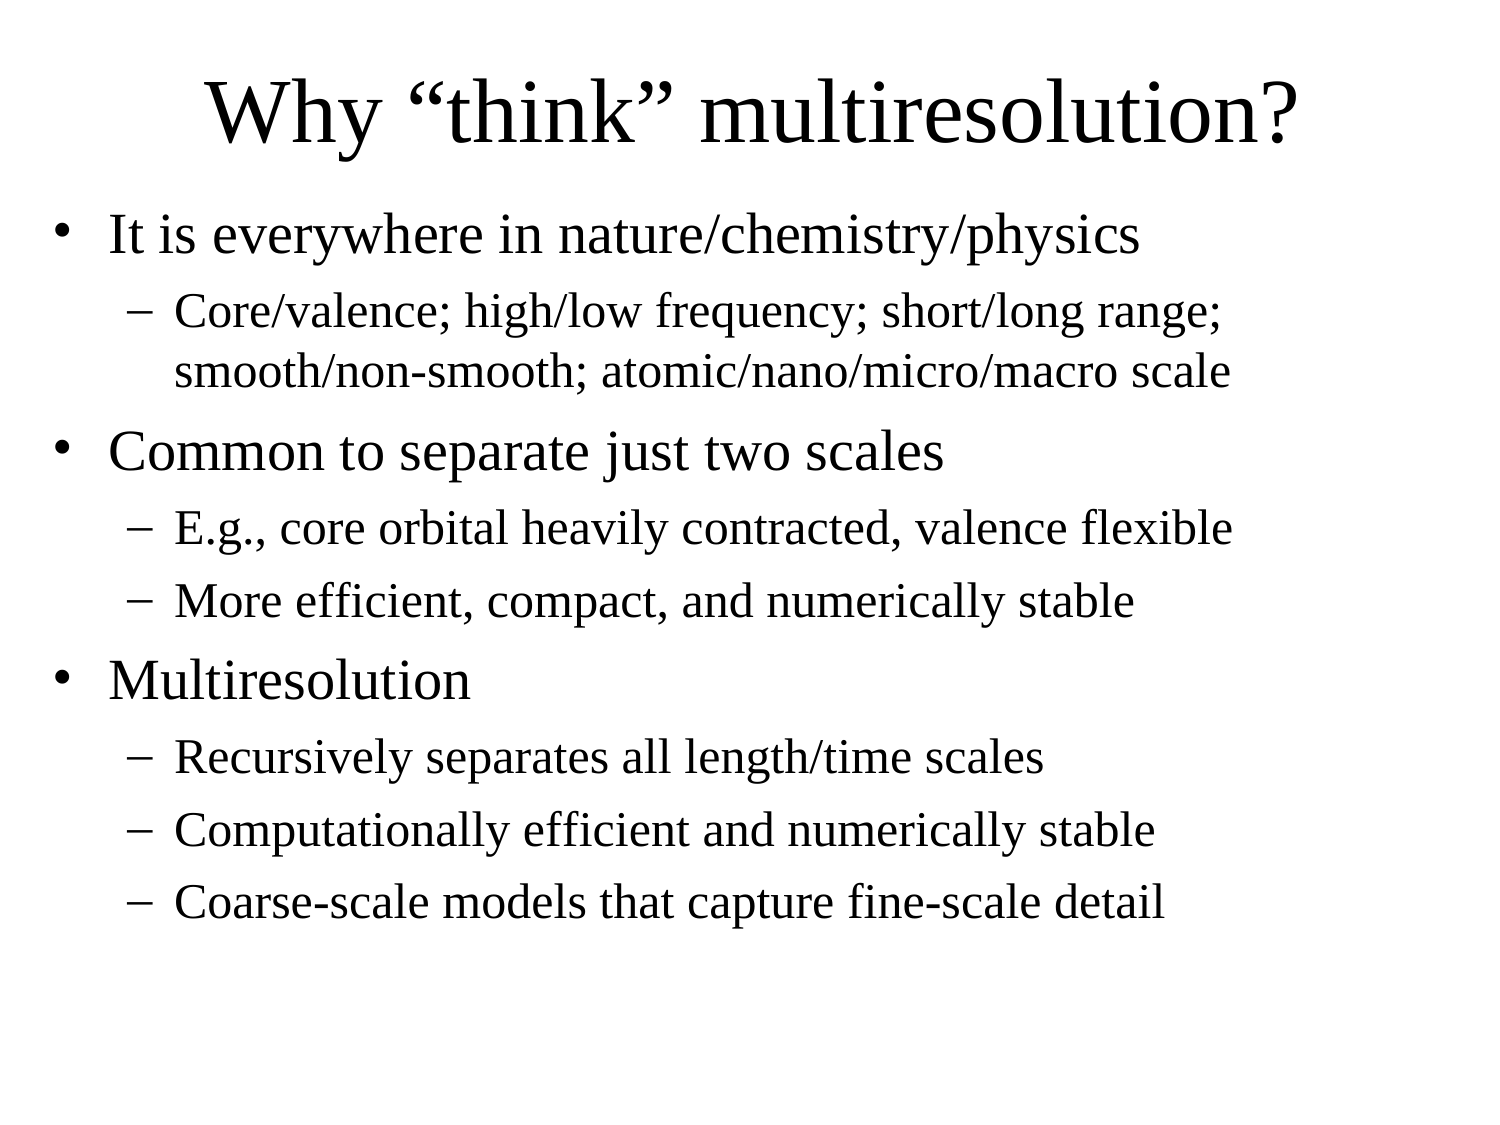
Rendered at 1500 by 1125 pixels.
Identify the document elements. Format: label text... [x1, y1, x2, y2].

list It is everywhere in nature/chemistry/physics Core/valence; high/low frequency; short/long range; smooth/non-smooth; atomic/nano/micro/macro scale Common to separate just two scales E.g., core orbital heavily contracted, valence flexible More efficient, compact, and numerically stable Multiresolution Recursively separates all length/time scales Computationally efficient and numerically stable Coarse-scale models that capture fine-scale detail [37, 187, 1450, 1063]
title Why “think” multiresolution? [99, 37, 1375, 176]
